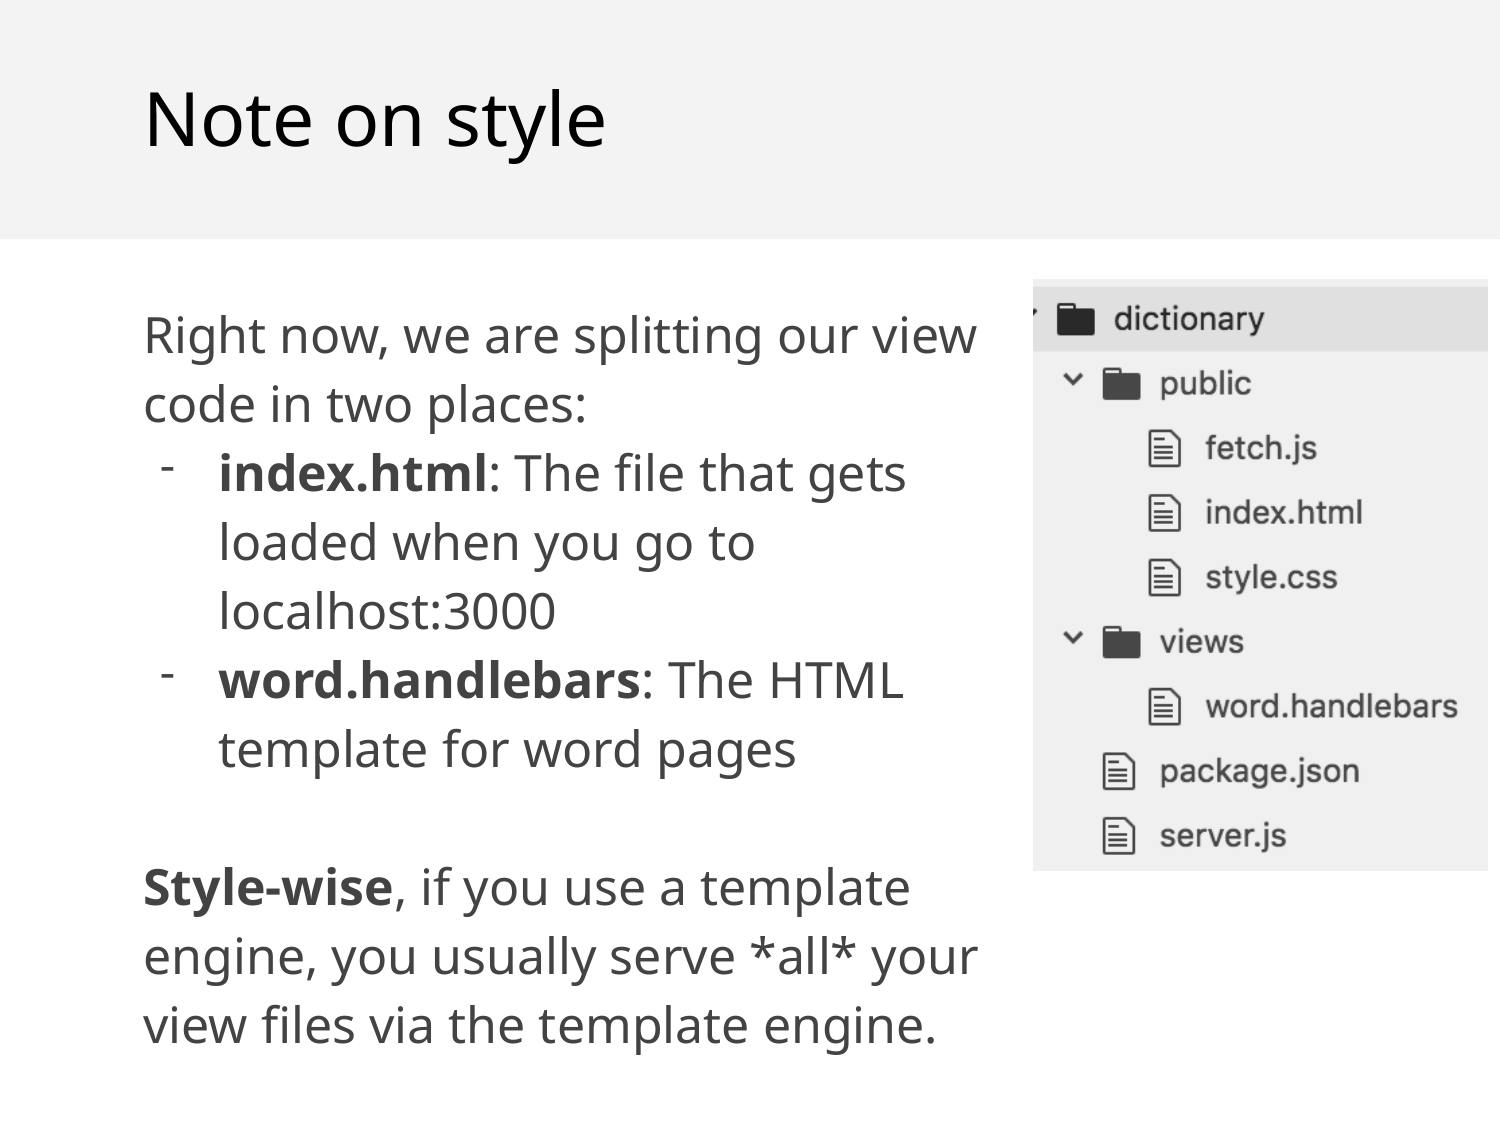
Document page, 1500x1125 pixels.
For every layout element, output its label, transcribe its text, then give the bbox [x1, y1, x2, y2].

list Right now, we are splitting our view code in two places: index.html: The file that gets loaded when you go to localhost:3000 word.handlebars: The HTML template for word pages Style-wise, if you use a template engine, you usually serve *all* your view files via the template engine. [128, 279, 1004, 1027]
title Note on style [128, 56, 1372, 183]
picture [1033, 279, 1488, 871]
